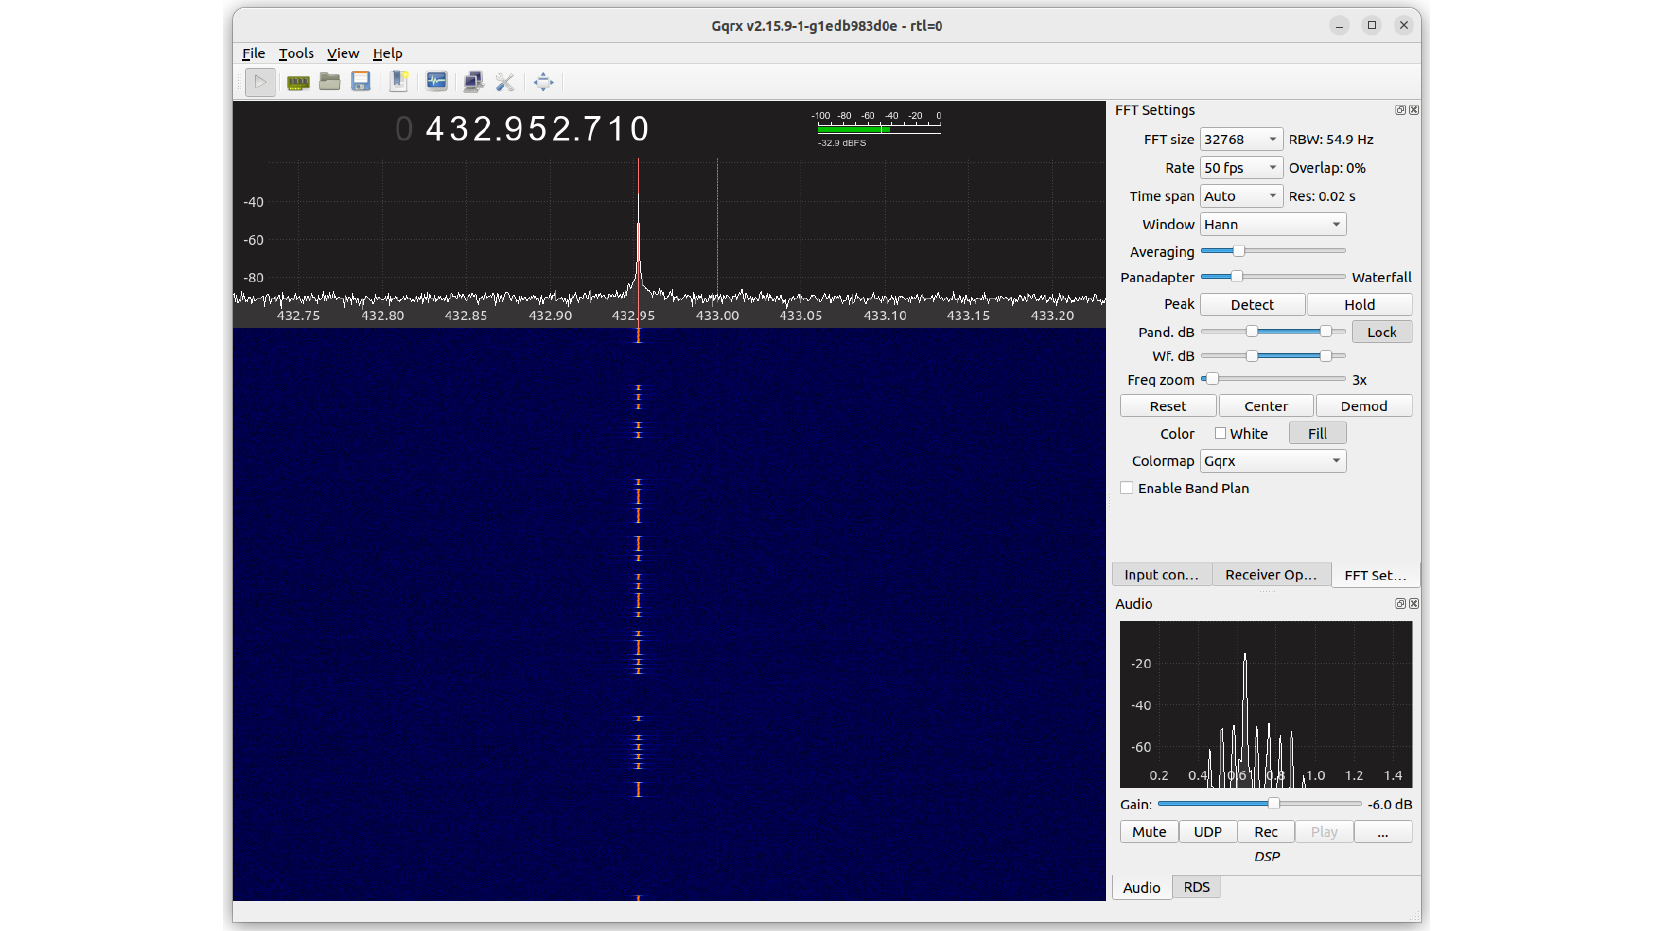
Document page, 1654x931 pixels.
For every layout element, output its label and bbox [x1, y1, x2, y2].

picture [223, 0, 1430, 931]
